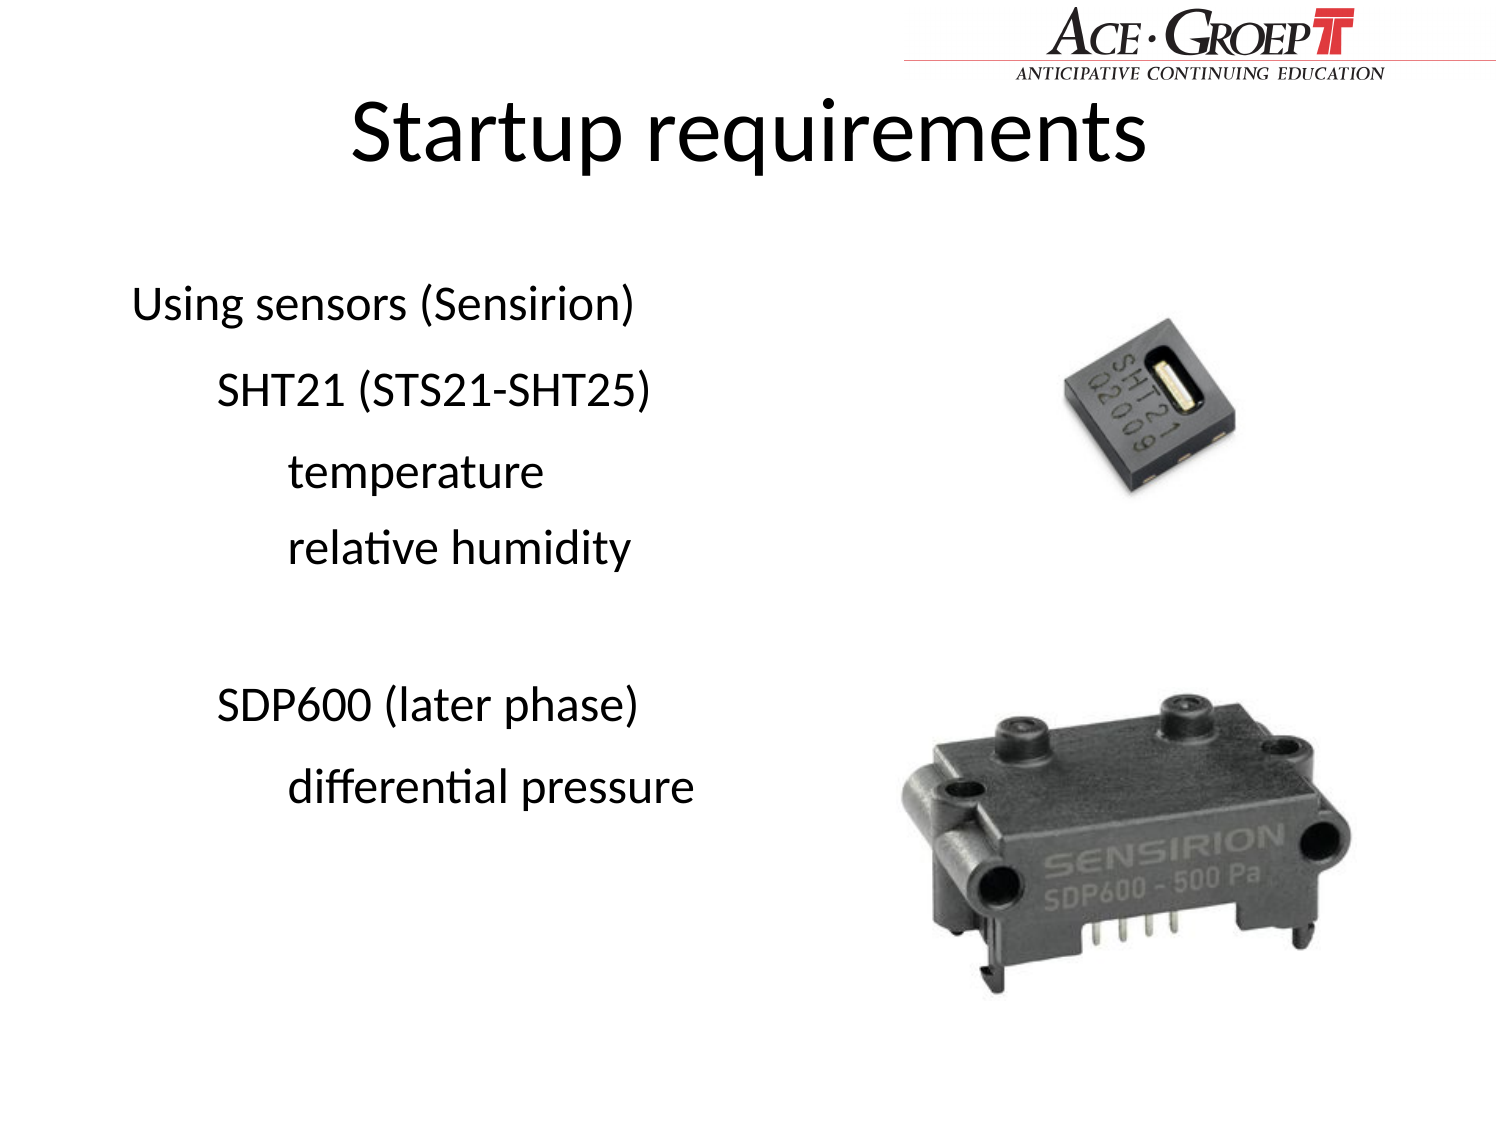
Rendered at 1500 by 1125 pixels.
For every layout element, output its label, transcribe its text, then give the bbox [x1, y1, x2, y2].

list Using sensors (Sensirion) SHT21 (STS21-SHT25) temperature relative humidity SDP600 (later phase) differential pressure [60, 262, 1411, 1006]
picture [904, 7, 1496, 80]
picture [895, 687, 1357, 1001]
picture [1032, 286, 1267, 521]
title Startup requirements [75, 45, 1425, 233]
